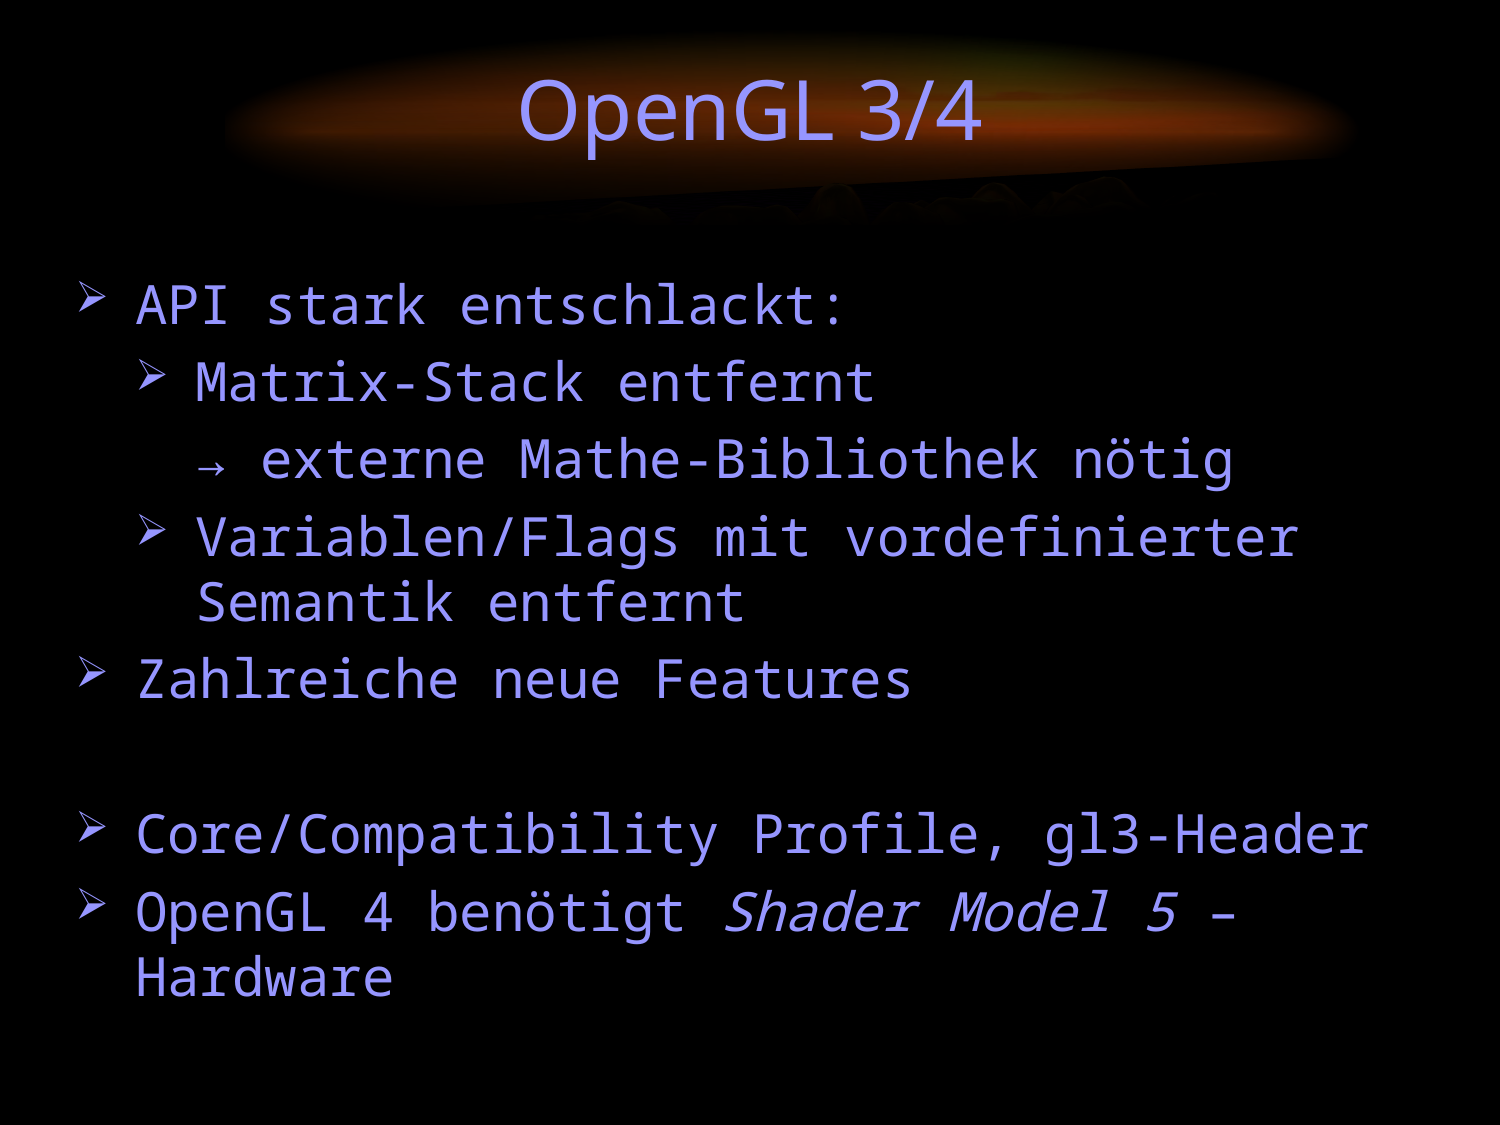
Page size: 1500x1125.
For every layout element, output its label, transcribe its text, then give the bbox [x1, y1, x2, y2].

text_box API stark entschlackt: Matrix-Stack entfernt → externe Mathe-Bibliothek nötig Variablen/Flags mit vordefinierter Semantik entfernt Zahlreiche neue Features Core/Compatibility Profile, gl3-Header OpenGL 4 benötigt Shader Model 5 – Hardware [0, 262, 1471, 1088]
text_box [112, 0, 1463, 241]
text_box OpenGL 3/4 [75, 0, 1426, 216]
